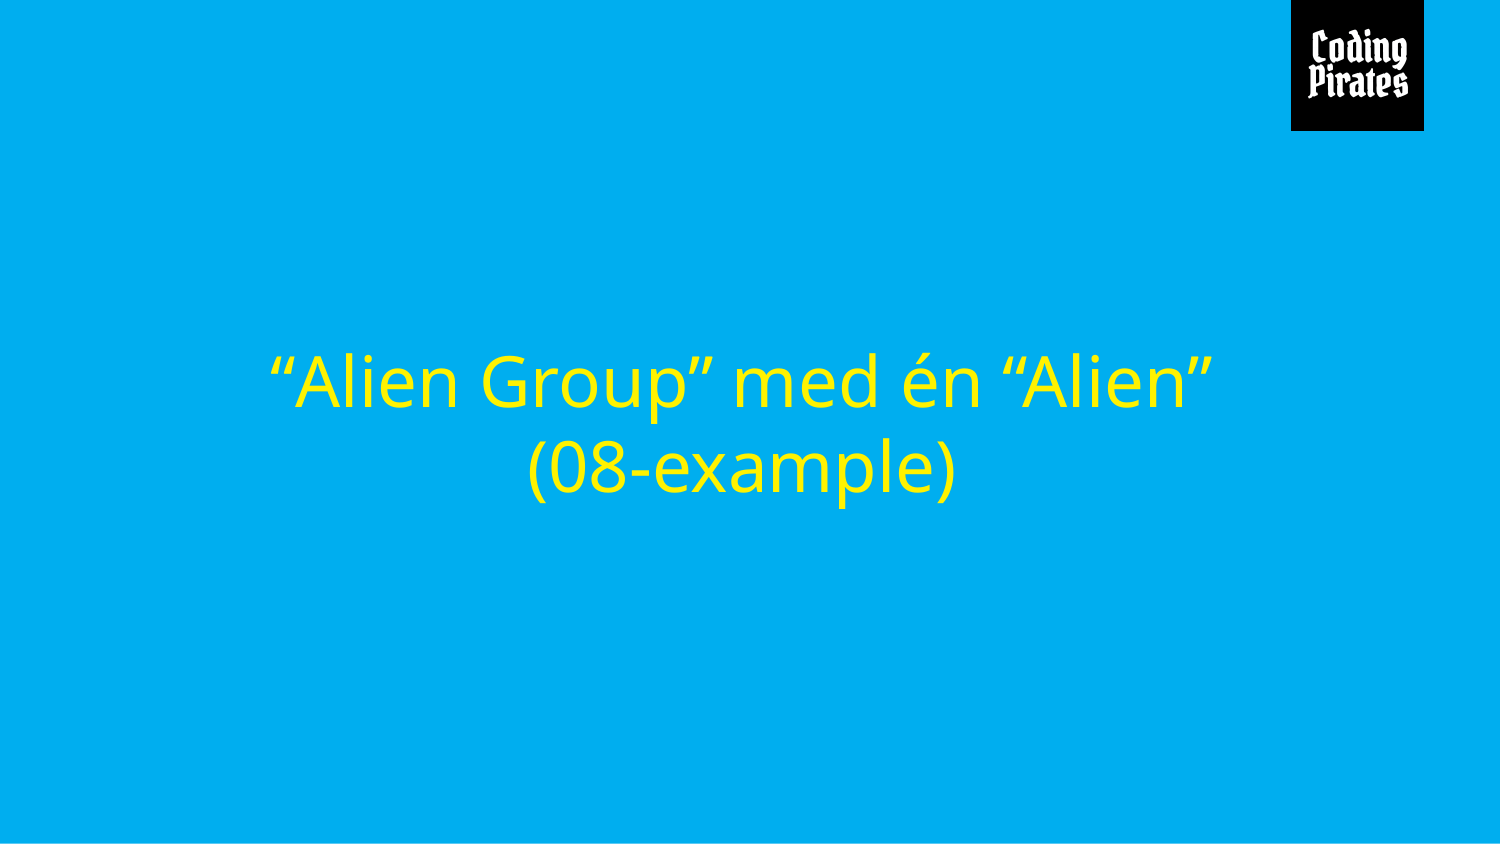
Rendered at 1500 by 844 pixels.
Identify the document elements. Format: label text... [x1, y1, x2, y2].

picture [1292, 0, 1423, 130]
title “Alien Group” med én “Alien” (08-example) [12, 352, 1472, 491]
